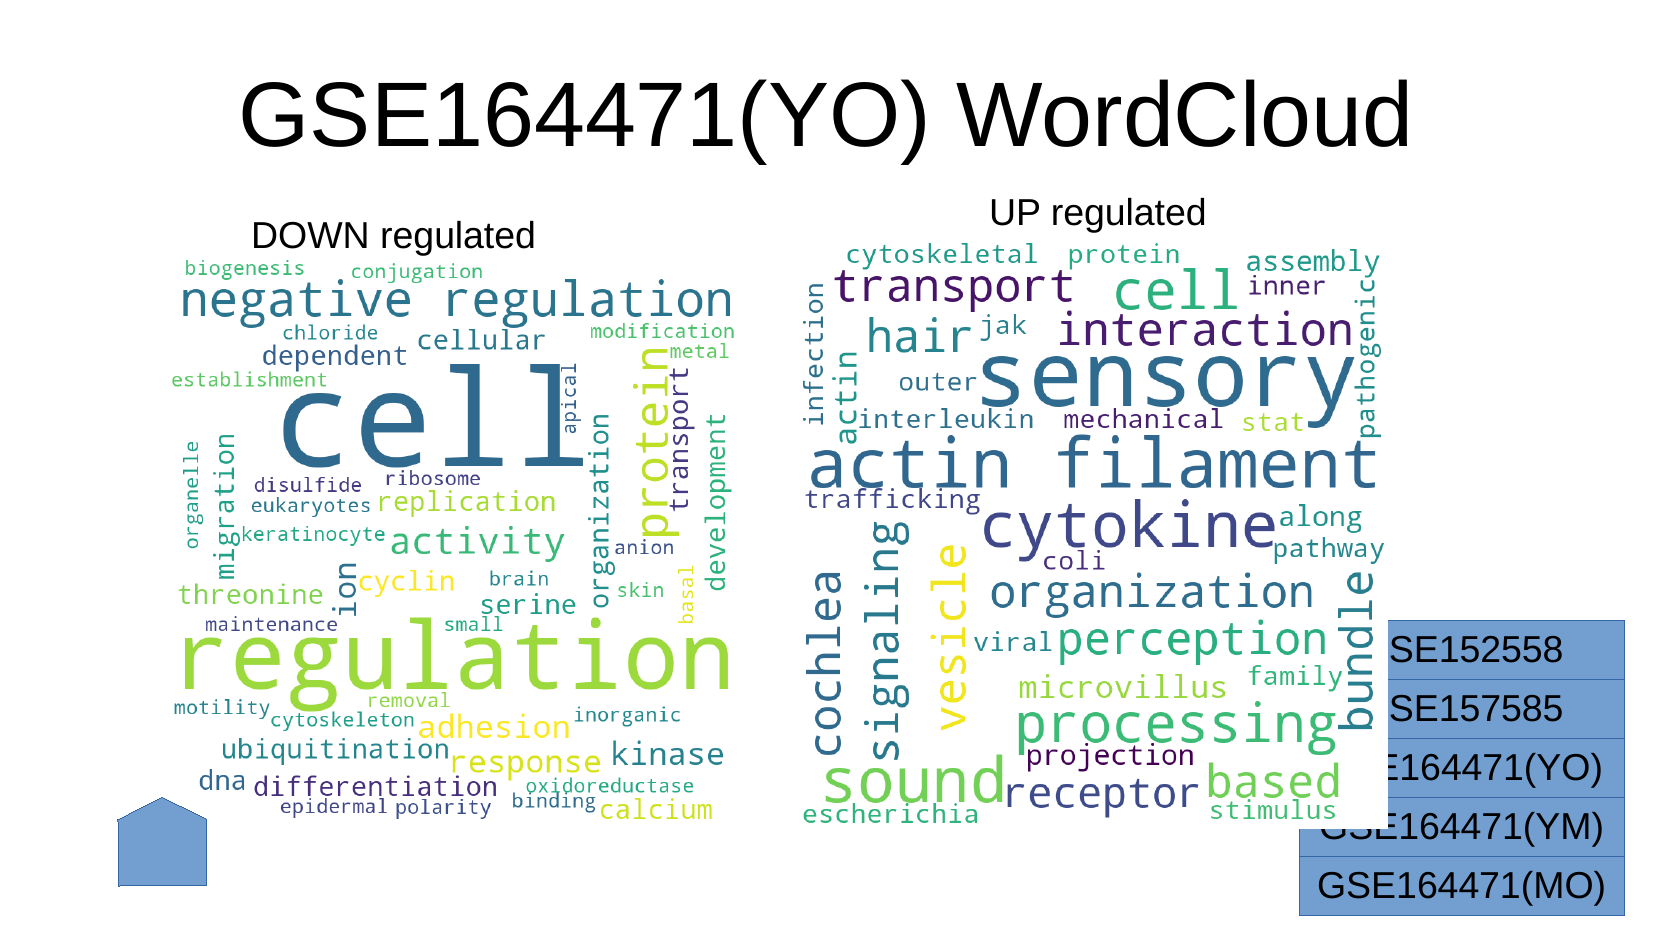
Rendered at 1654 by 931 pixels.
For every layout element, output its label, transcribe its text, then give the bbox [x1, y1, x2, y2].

text_box DOWN regulated [236, 206, 591, 306]
text_box GSE152558 [1388, 620, 1625, 680]
text_box GSE164471(YO) [1388, 738, 1625, 797]
text_box GSE164471(MO) [1299, 856, 1625, 916]
title GSE164471(YO) WordCloud [82, 37, 1571, 193]
text_box [117, 797, 207, 887]
picture [801, 242, 1388, 829]
text_box GSE164471(YM) [1299, 797, 1625, 856]
text_box UP regulated [974, 183, 1329, 242]
picture [170, 258, 739, 828]
text_box GSE157585 [1388, 680, 1625, 738]
